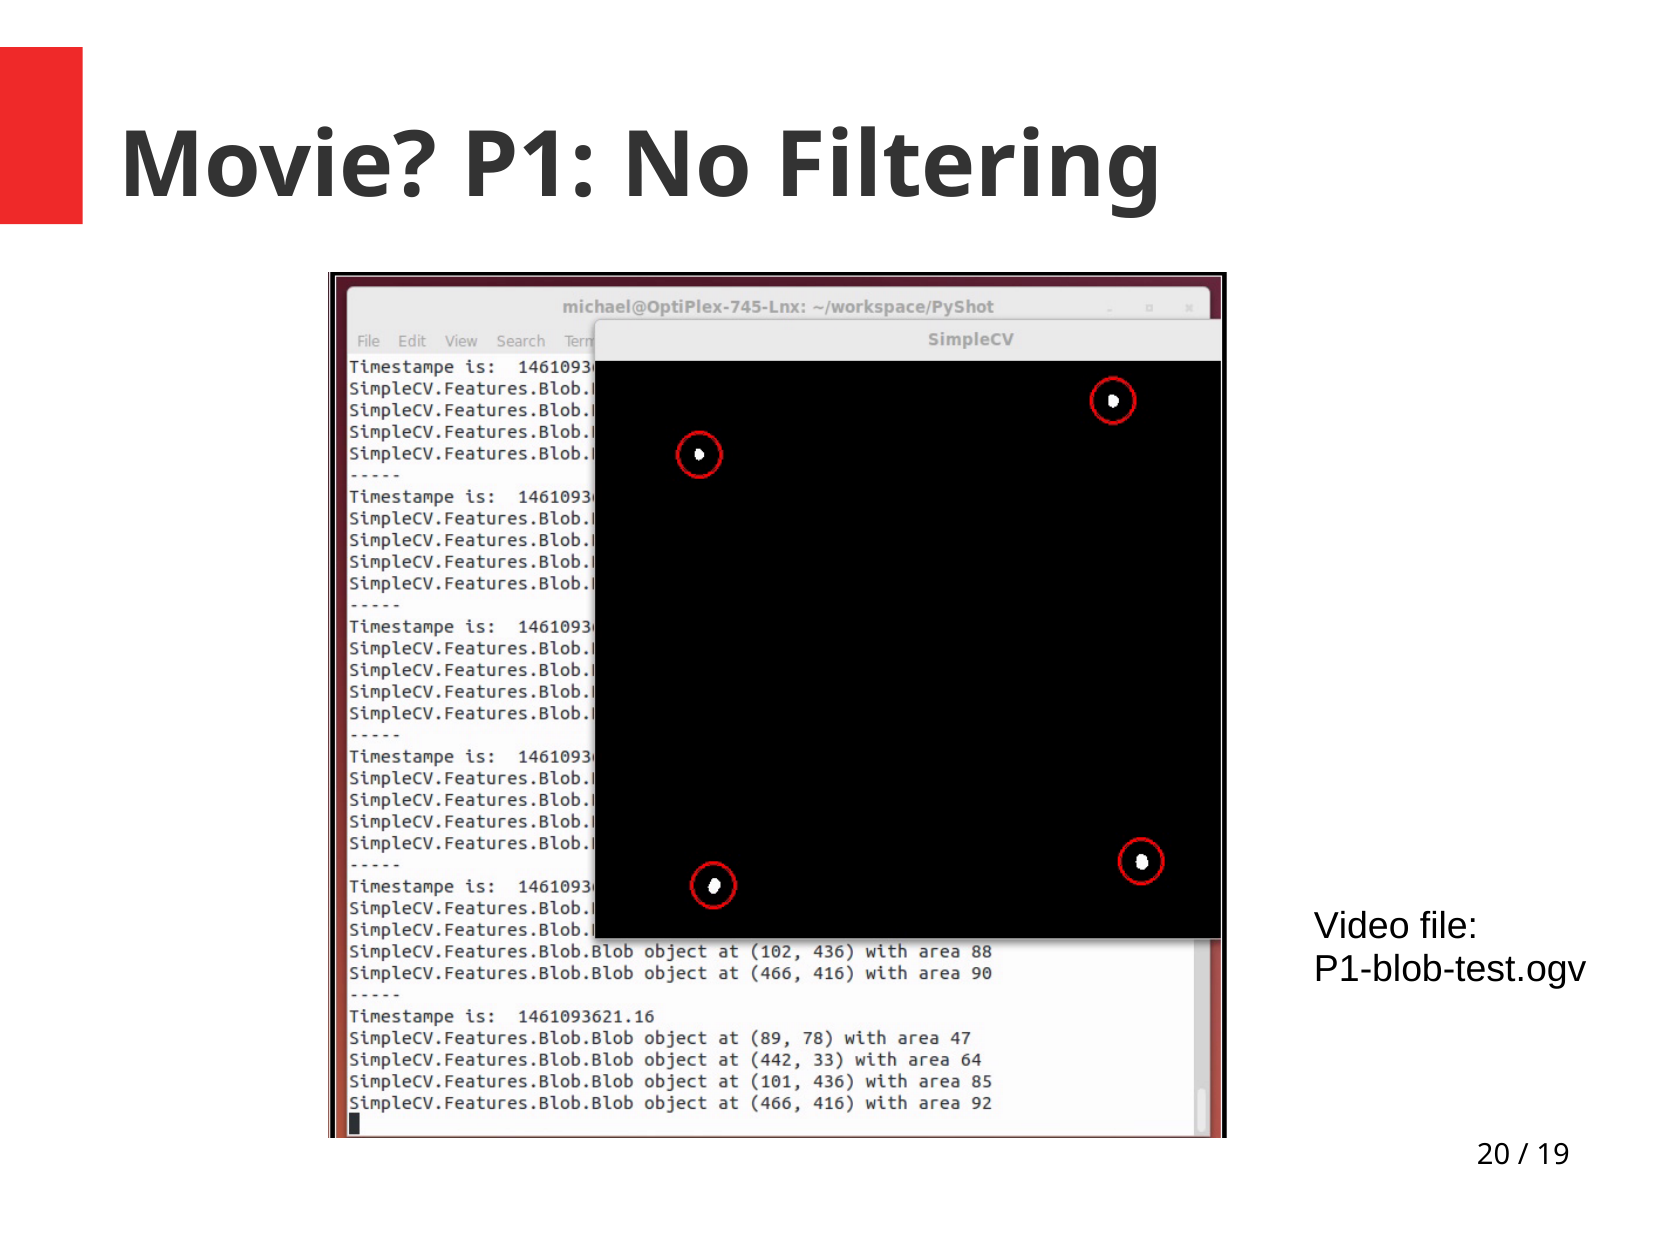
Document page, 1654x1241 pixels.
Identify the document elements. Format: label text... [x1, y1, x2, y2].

title Movie? P1: No Filtering [118, 49, 1571, 256]
text_box [327, 271, 1229, 1139]
text_box Video file: P1-blob-test.ogv [1299, 897, 1654, 1043]
